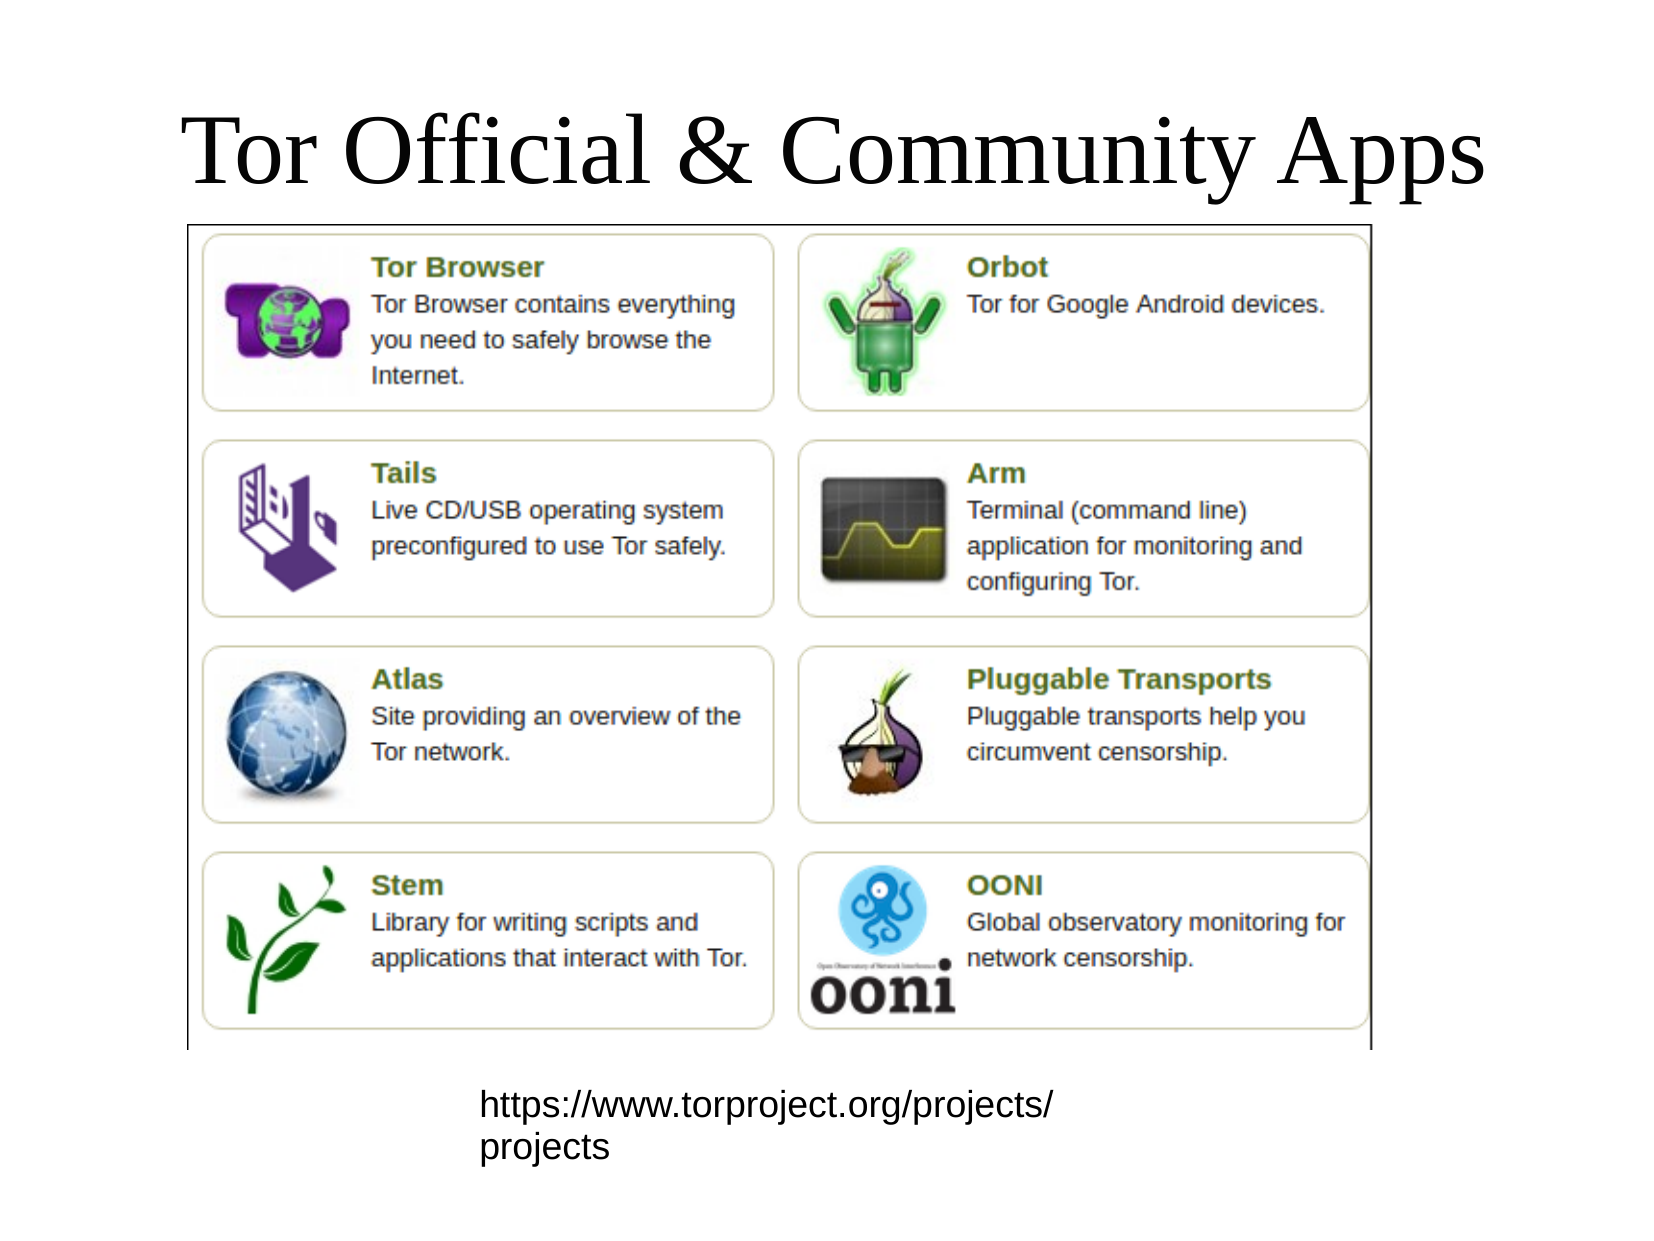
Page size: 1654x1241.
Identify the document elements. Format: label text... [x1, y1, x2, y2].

title Tor Official & Community Apps [75, 47, 1594, 253]
text_box https://www.torproject.org/projects/projects [464, 1075, 1200, 1133]
picture [187, 224, 1388, 1051]
